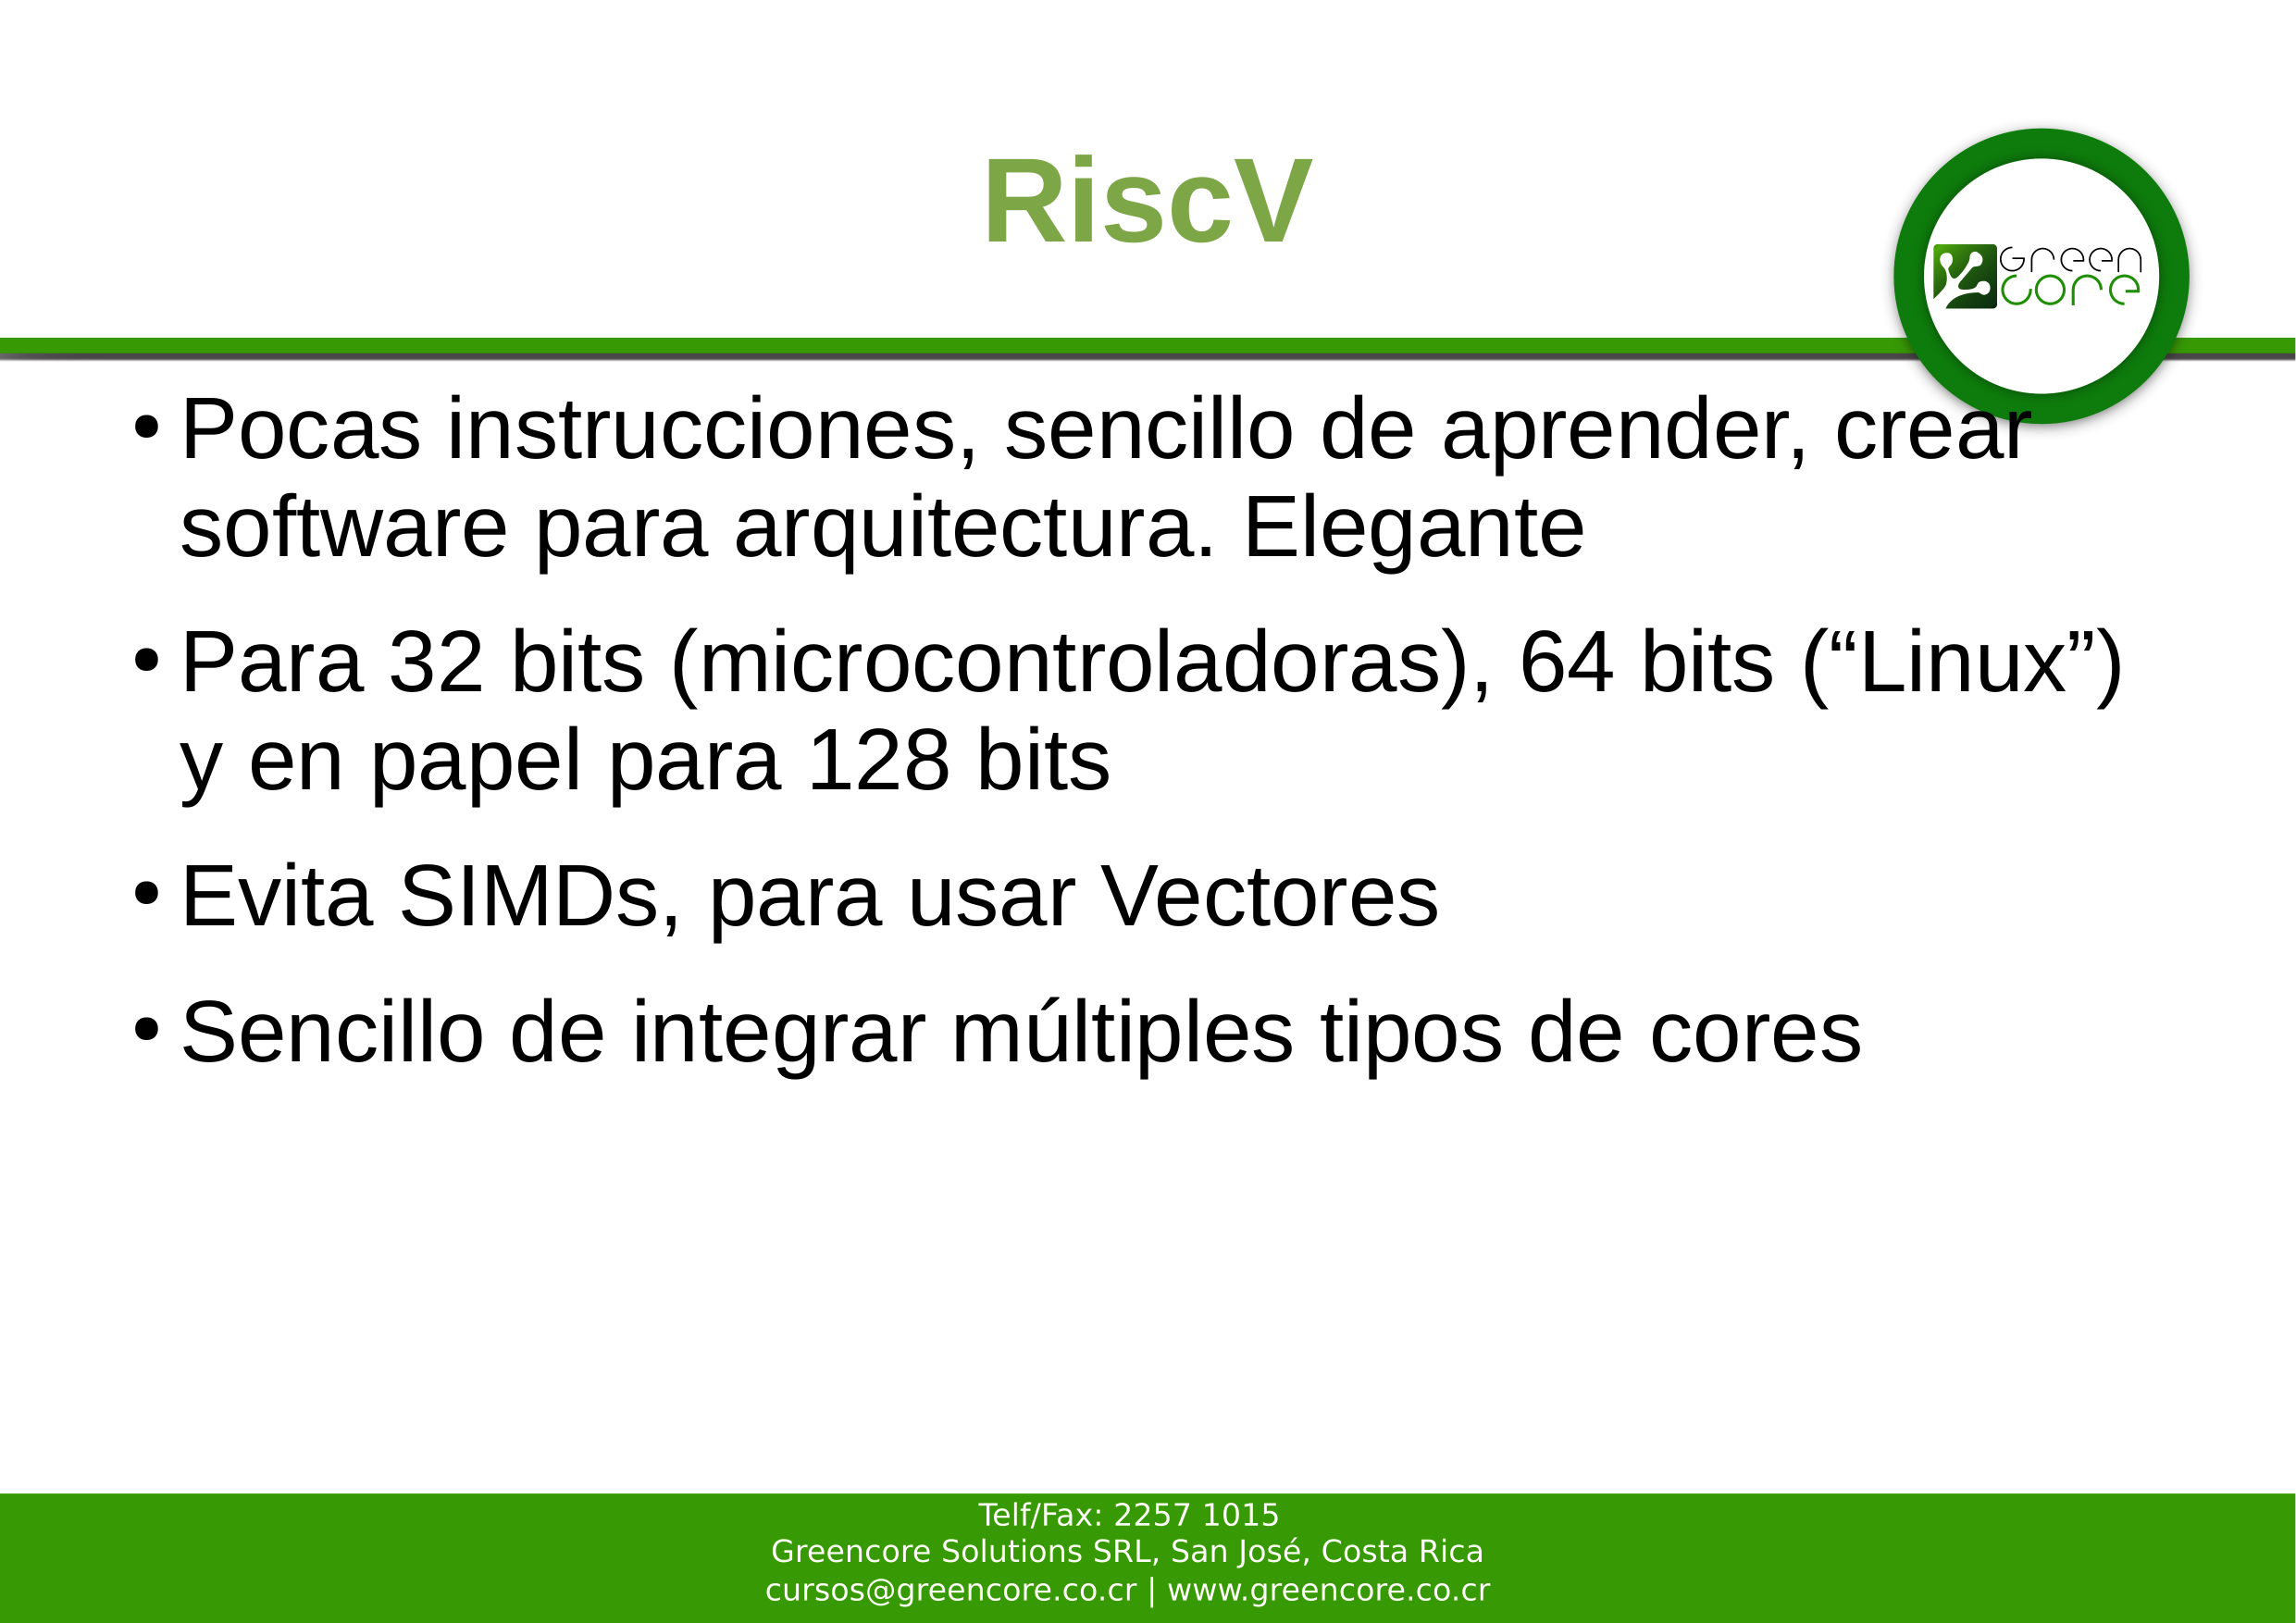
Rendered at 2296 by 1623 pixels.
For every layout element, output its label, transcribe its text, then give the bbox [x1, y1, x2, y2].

picture [0, 0, 2296, 1623]
list Pocas instrucciones, sencillo de aprender, crear software para arquitectura. Elegante Para 32 bits (microcontroladoras), 64 bits (“Linux”) y en papel para 128 bits Evita SIMDs, para usar Vectores Sencillo de integrar múltiples tipos de cores [115, 379, 2181, 1321]
title RiscV [115, 64, 2181, 336]
